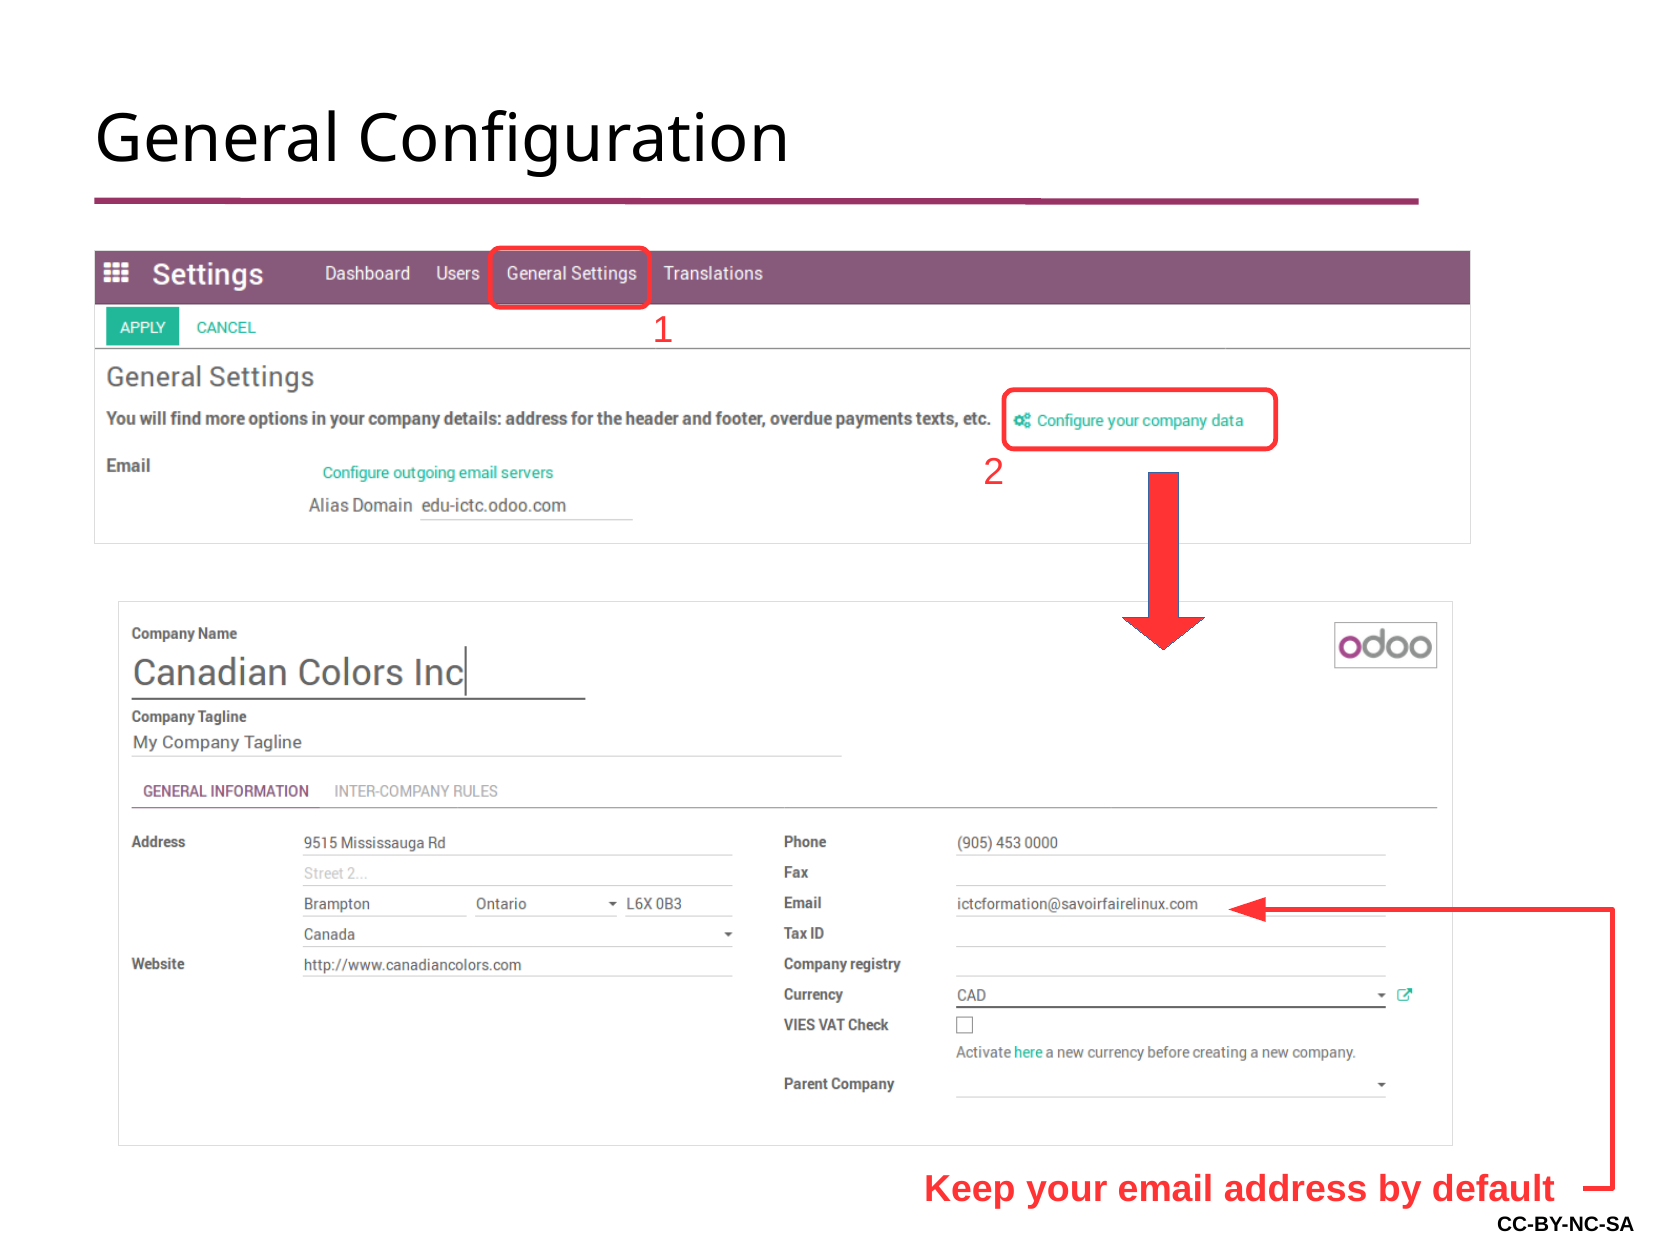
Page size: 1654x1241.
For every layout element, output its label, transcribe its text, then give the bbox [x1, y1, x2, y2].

text_box [1003, 389, 1276, 449]
text_box Keep your email address by default [909, 1159, 1583, 1217]
text_box 2 [968, 442, 1016, 502]
text_box [767, 885, 1229, 934]
text_box [490, 248, 650, 308]
picture [118, 601, 1453, 1146]
title General Configuration [94, 31, 1571, 239]
picture [94, 250, 1471, 544]
text_box 1 [637, 301, 686, 361]
text_box CC-BY-NC-SA [1482, 1204, 1654, 1241]
text_box [1122, 472, 1205, 650]
